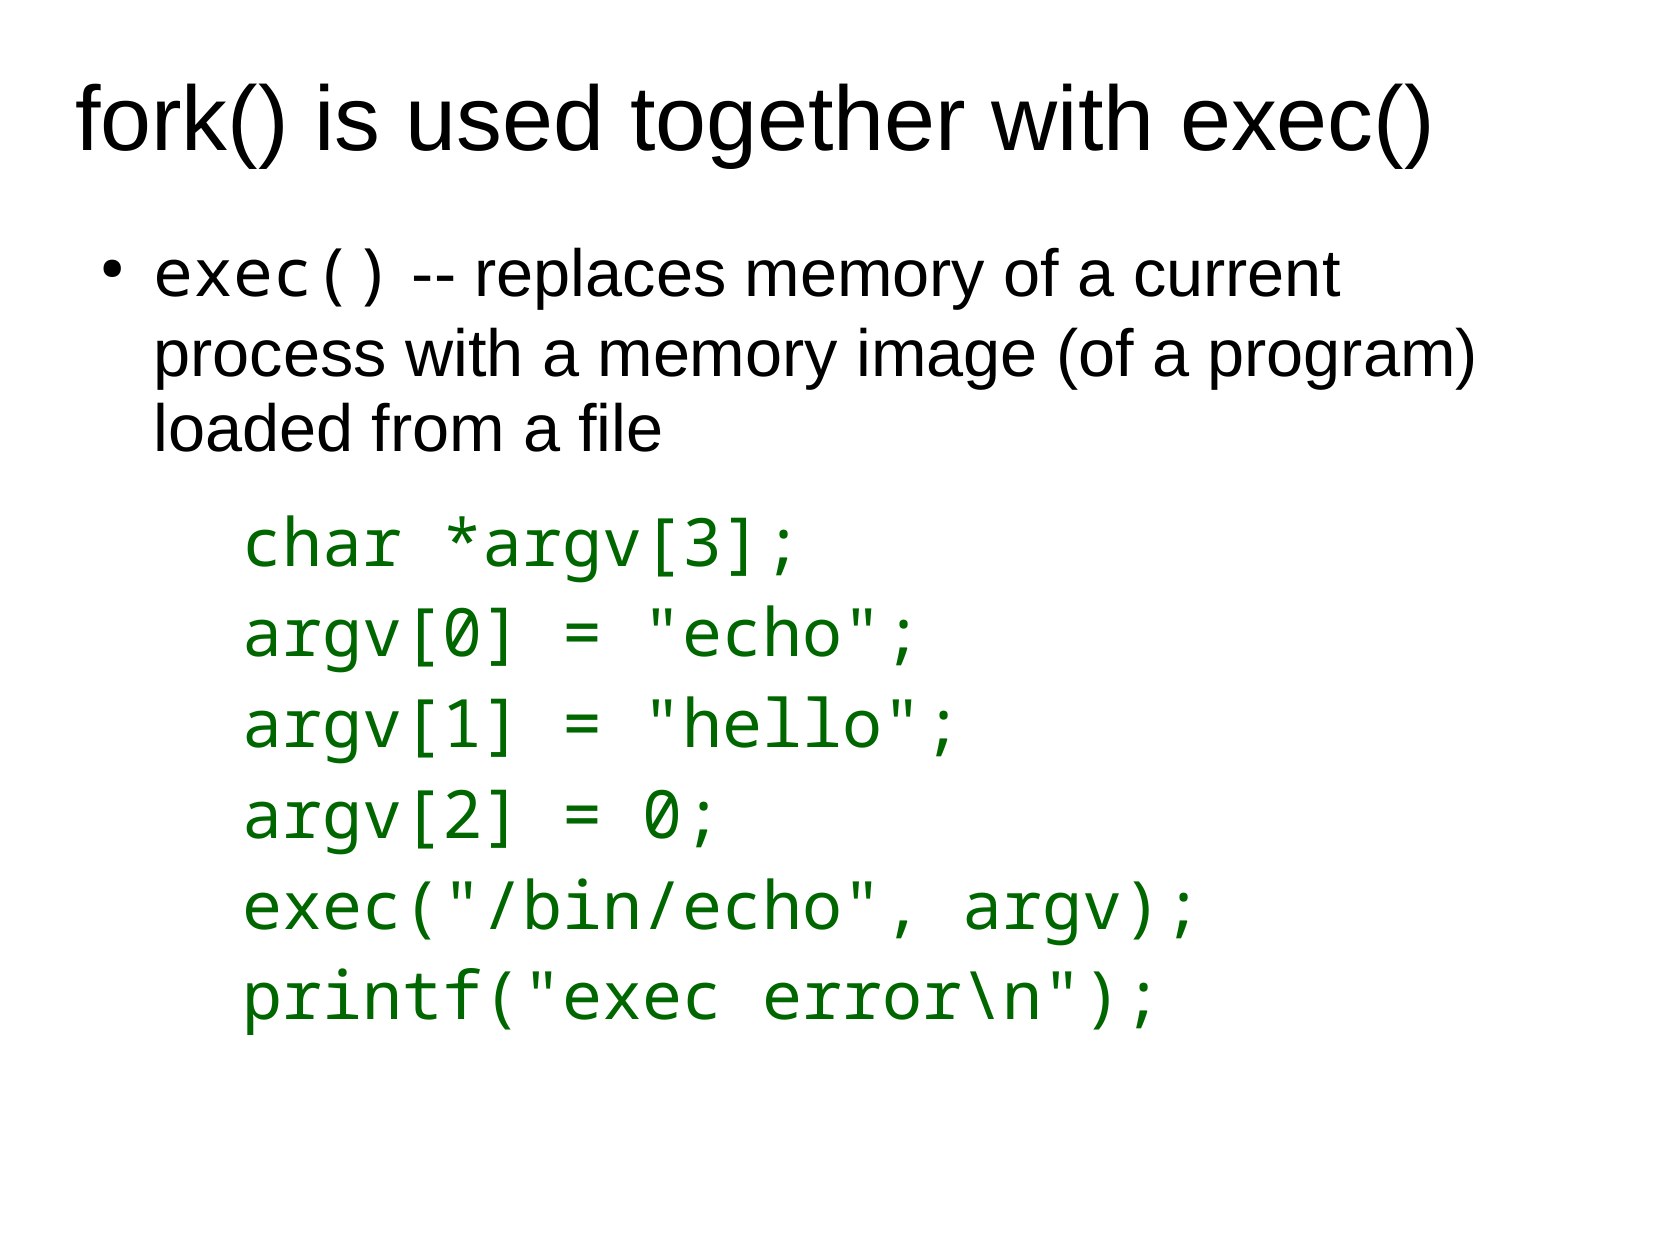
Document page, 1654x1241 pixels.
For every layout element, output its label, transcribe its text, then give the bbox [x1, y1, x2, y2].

title fork() is used together with exec() [75, 49, 1538, 188]
list exec() -- replaces memory of a current process with a memory image (of a program) loaded from a file char *argv[3]; argv[0] = "echo"; argv[1] = "hello"; argv[2] = 0; exec("/bin/echo", argv); printf("exec error\n"); [82, 225, 1571, 1163]
